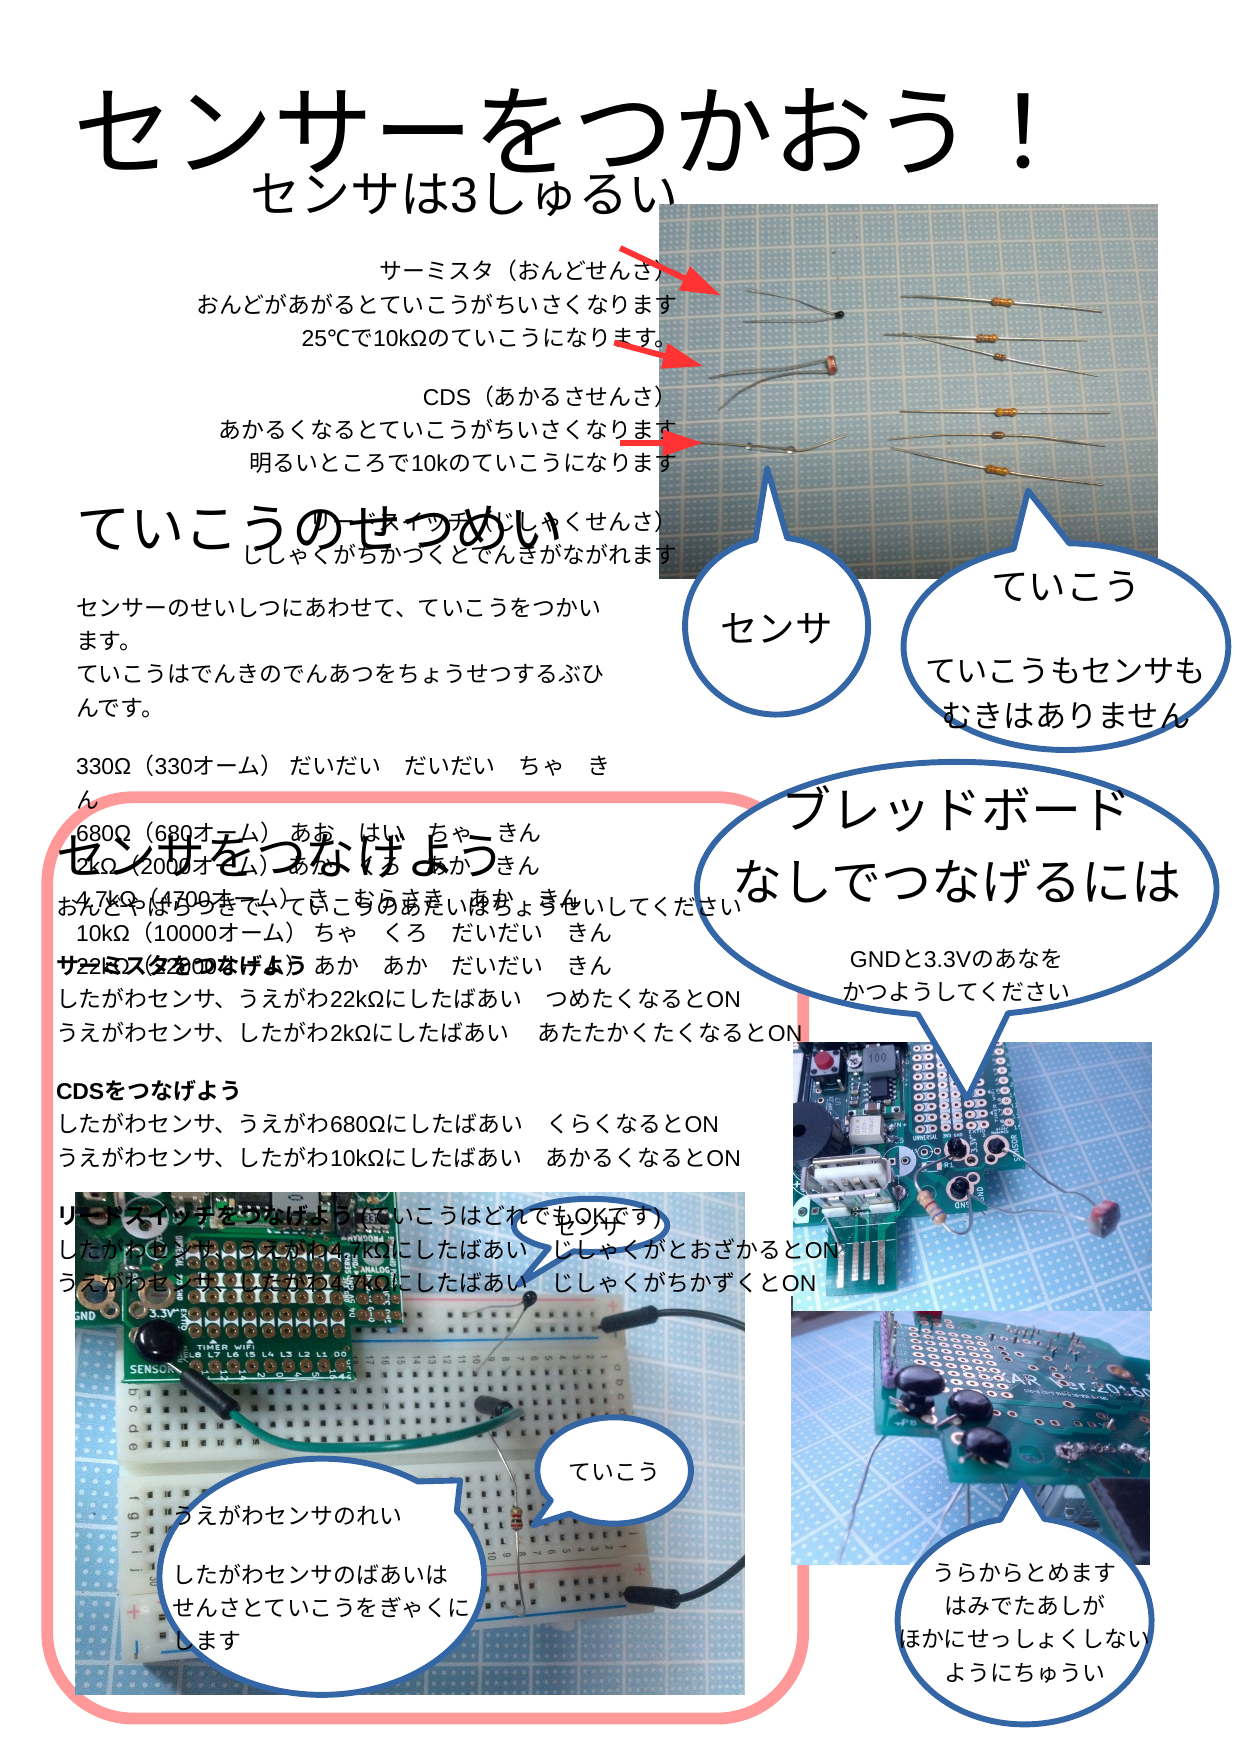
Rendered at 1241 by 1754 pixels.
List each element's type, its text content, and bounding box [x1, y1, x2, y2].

picture [1145, 1373, 1150, 1381]
text_box ブレッドボード なしでつなげるには GNDと3.3Vのあなを かつようしてください [754, 761, 1217, 1099]
text_box うえがわセンサのれい したがわセンサのばあいは せんさとていこうをぎゃくに します [159, 1458, 485, 1695]
text_box ていこう ていこうもセンサも むきはありません [903, 490, 1229, 751]
text_box センサーをつかおう！ [59, 45, 1188, 184]
text_box センサ [513, 1201, 668, 1281]
picture [791, 1042, 1152, 1565]
text_box センサ [685, 468, 869, 715]
text_box うらからとめます はみでたあしが ほかにせっしょくしない ようにちゅうい [897, 1481, 1152, 1725]
picture [179, 1636, 189, 1648]
picture [659, 424, 667, 440]
text_box センサは3しゅるい サーミスタ（おんどせんさ） おんどがあがるとていこうがちいさくなります 25℃で10kΩのていこうになります。 CDS（あかるさせんさ） あかるくなるとていこうがちいさくなります 明るいところで10kのていこうになります リードスイッチ（じしゃくせんさ） じしゃくがちかづくとでんきがながれます [181, 147, 632, 478]
picture [659, 204, 1158, 579]
text_box センサをつなげよう おんどやばらつきで、ていこうのあたいはちょうせいしてください サーミスタをつなげよう したがわセンサ、うえがわ22kΩにしたばあい つめたくなるとON うえがわセンサ、したがわ2kΩにしたばあい あたたかくたくなるとON CDSをつなげよう したがわセンサ、うえがわ680Ωにしたばあい くらくなるとON うえがわセンサ、したがわ10kΩにしたばあい あかるくなるとON リードスイッチをつなげよう (ていこうはどれでもOKです) したがわセンサ、うえがわ4.7kΩにしたばあい じしゃくがとおざかるとON うえがわセンサ、したがわ4.7kΩにしたばあい じしゃくがちかずくとON [41, 809, 771, 1201]
picture [513, 1211, 521, 1223]
picture [75, 1201, 745, 1695]
text_box ていこう [533, 1417, 691, 1526]
text_box ていこうのせつめい センサーのせいしつにあわせて、ていこうをつかいます。 ていこうはでんきのでんあつをちょうせつするぶひんです。 330Ω（330オーム） だいだい だいだい ちゃ きん 680Ω（680オーム） あお はい ちゃ きん 2kΩ（2000オーム） あか くろ あか きん 4.7kΩ（4700オーム） き むらさき あか きん 10kΩ（10000オーム） ちゃ くろ だいだい きん 22kΩ（22000オーム） あか あか だいだい きん [61, 478, 632, 793]
